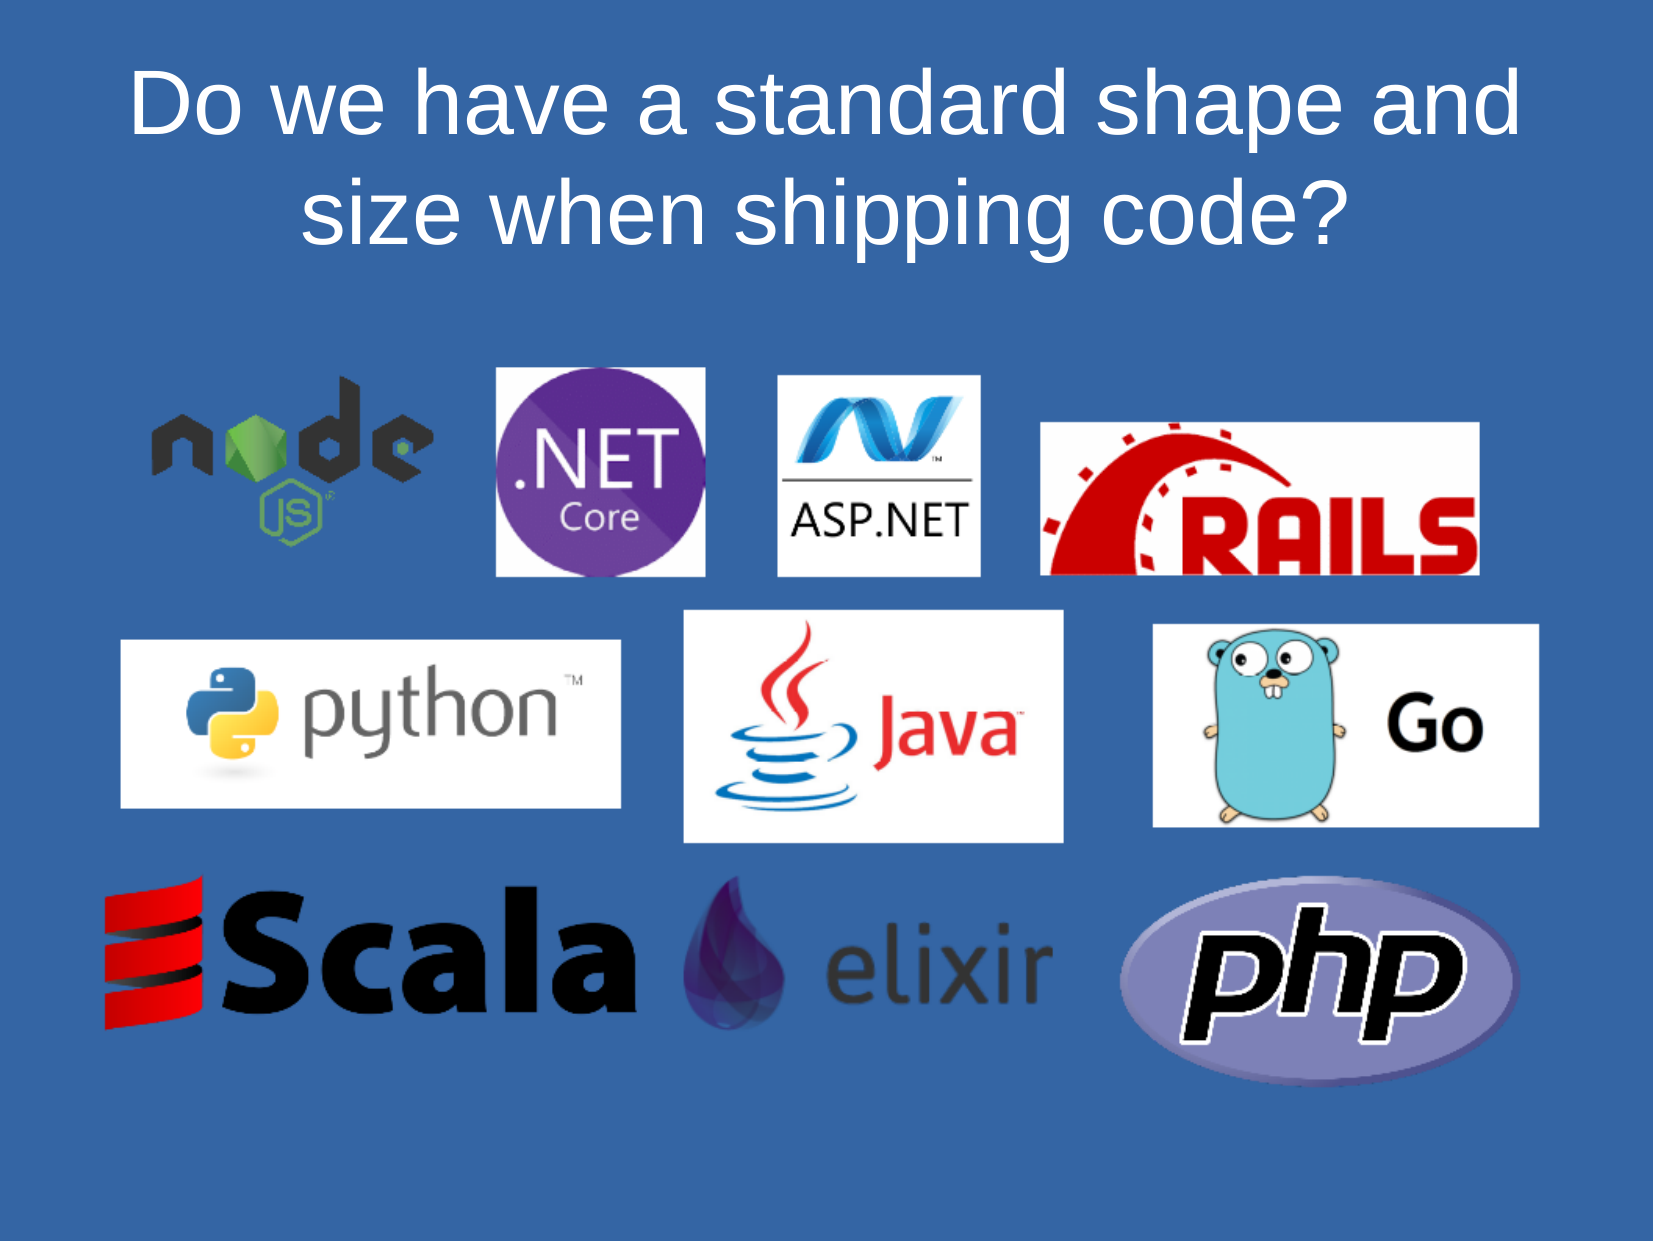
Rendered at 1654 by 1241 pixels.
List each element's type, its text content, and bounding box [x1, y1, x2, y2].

text_box Do we have a standard shape and size when shipping code? [82, 49, 1570, 257]
picture [38, 294, 1627, 1147]
